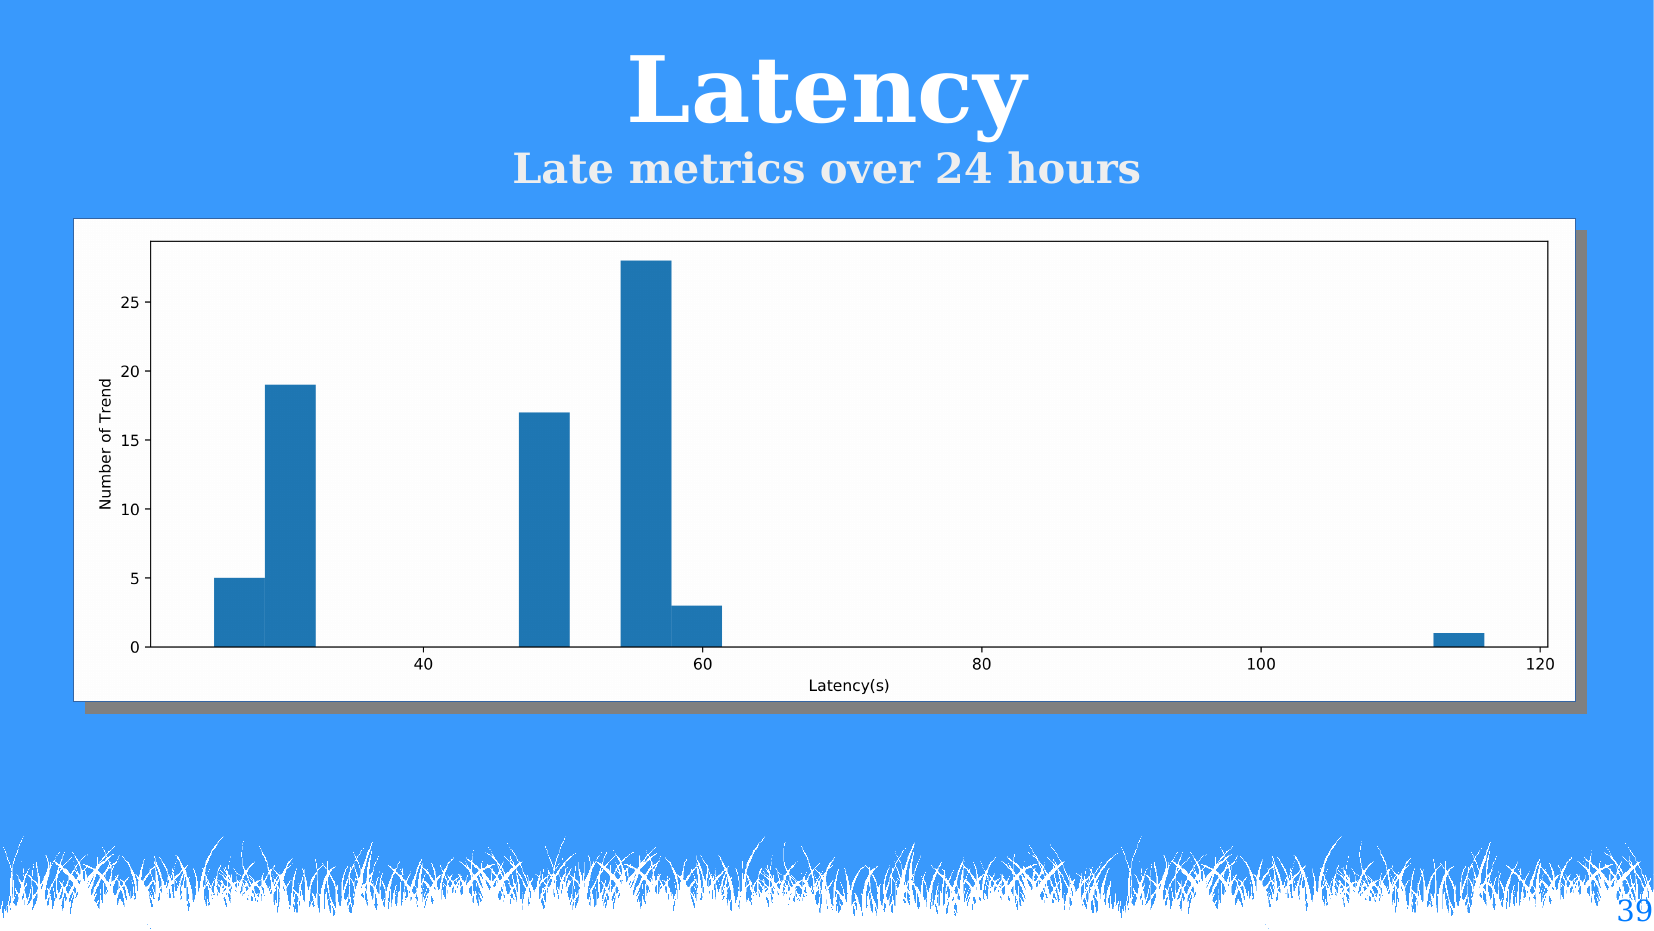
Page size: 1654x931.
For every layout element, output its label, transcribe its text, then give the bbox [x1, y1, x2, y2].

title Latency Late metrics over 24 hours [82, 36, 1571, 194]
picture [0, 0, 1654, 931]
